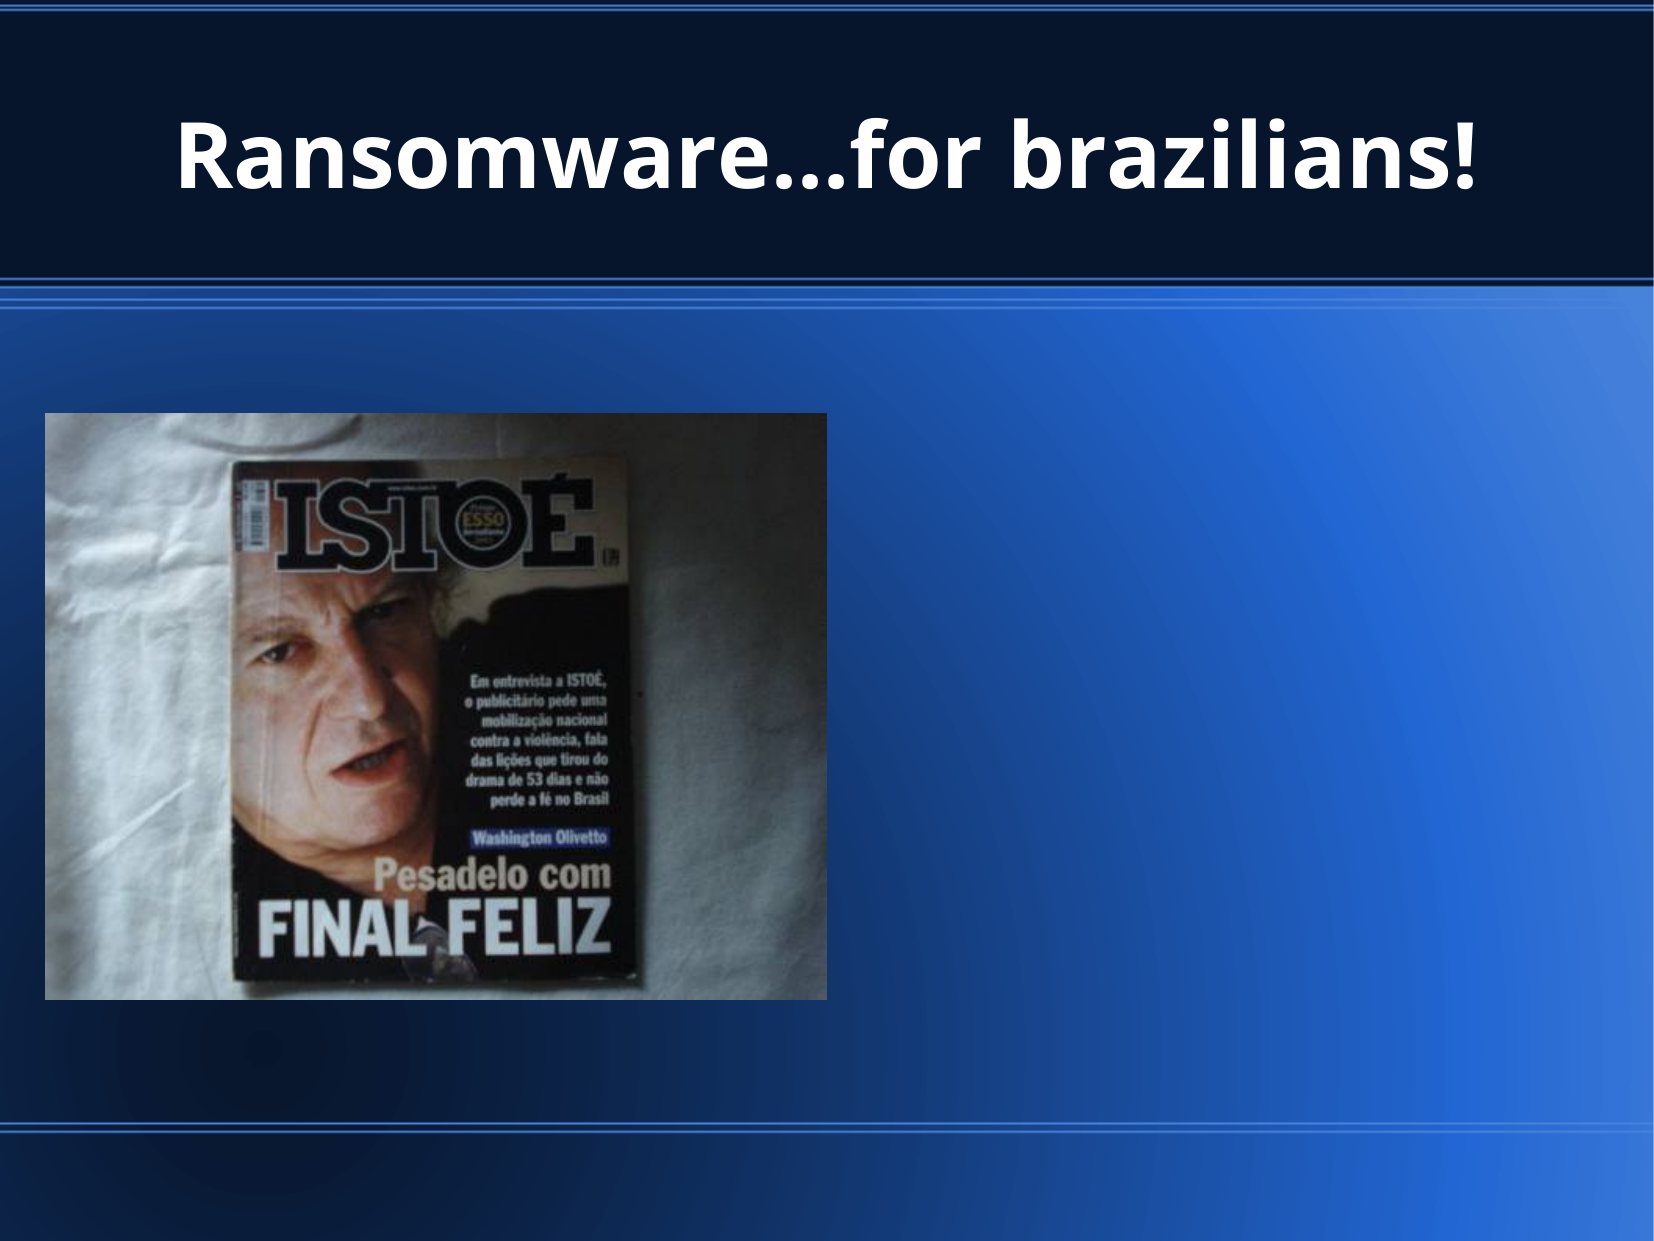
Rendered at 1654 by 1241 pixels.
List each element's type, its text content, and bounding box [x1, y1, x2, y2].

title Ransomware...for brazilians! [82, 49, 1571, 257]
picture [0, 0, 1654, 1241]
